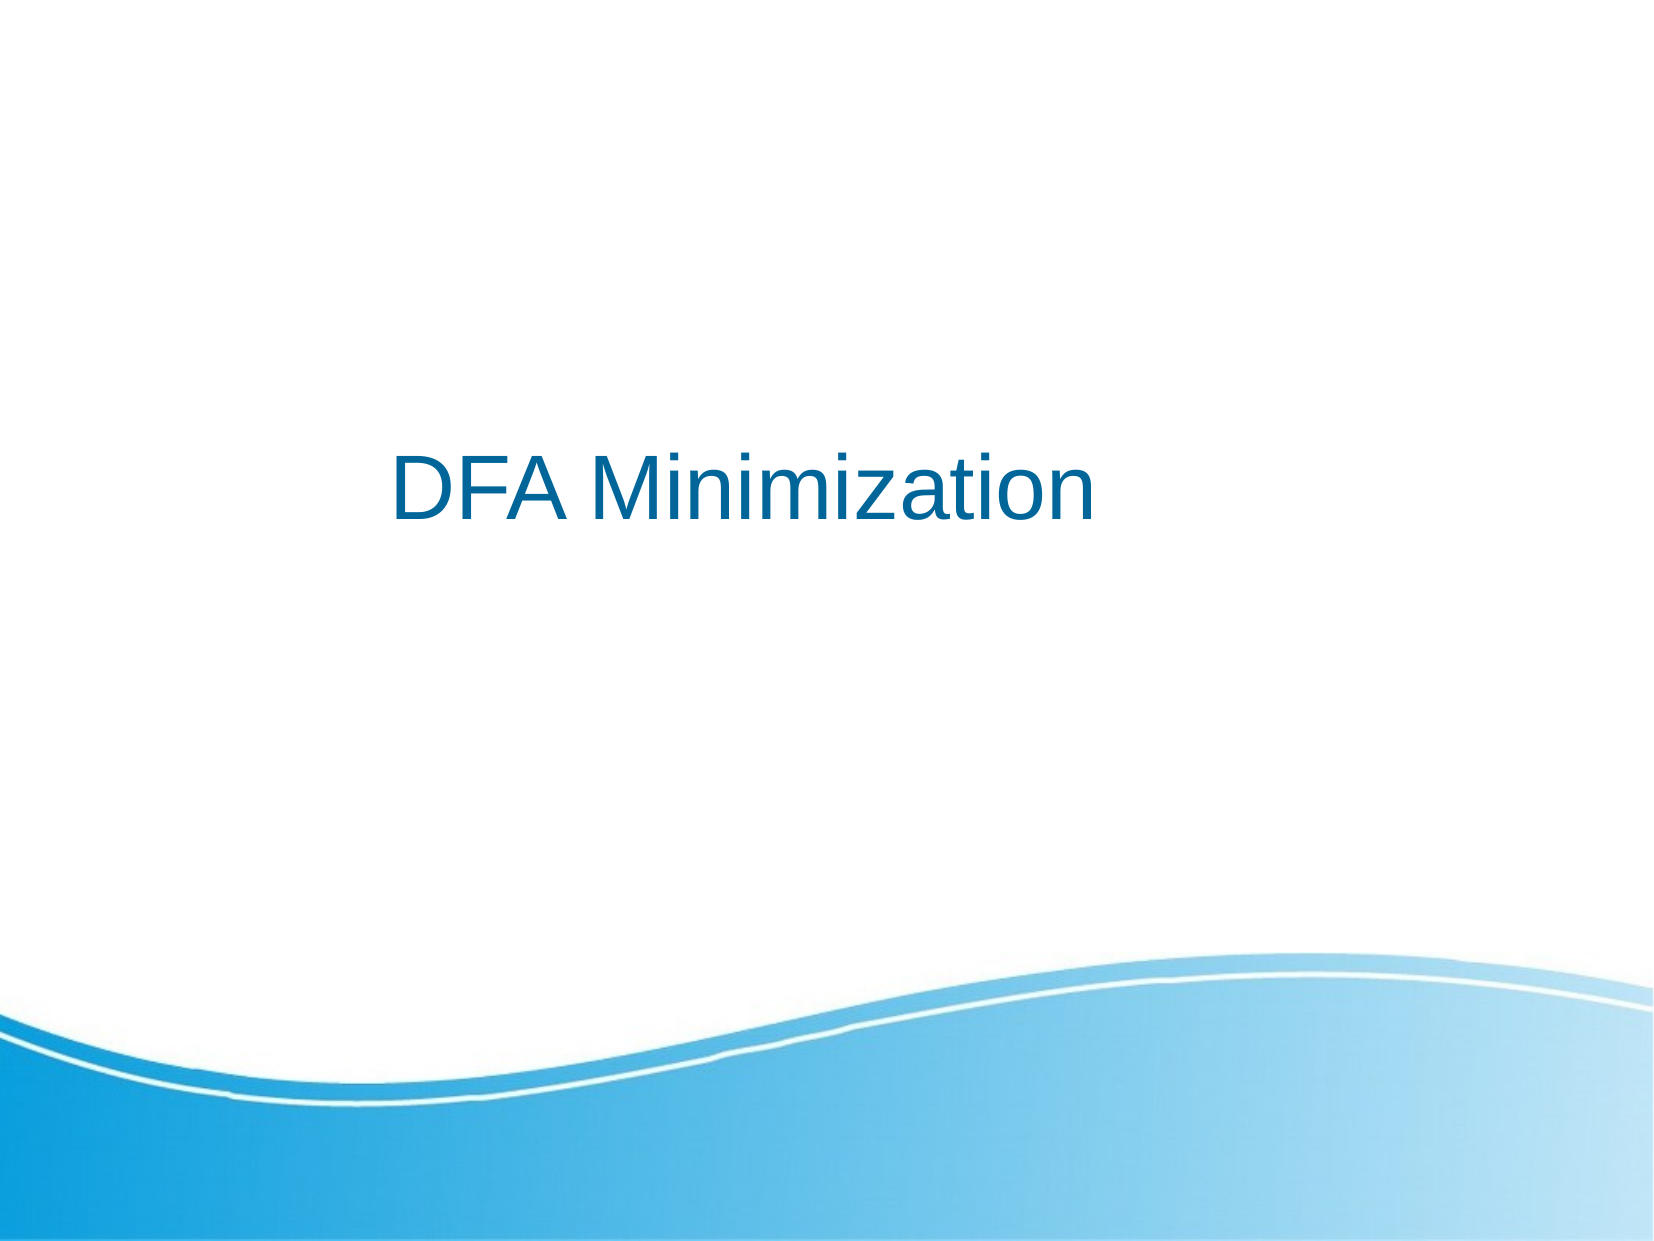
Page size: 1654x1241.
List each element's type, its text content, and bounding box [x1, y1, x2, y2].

picture [0, 952, 1654, 1241]
title DFA Minimization [0, 384, 1489, 592]
